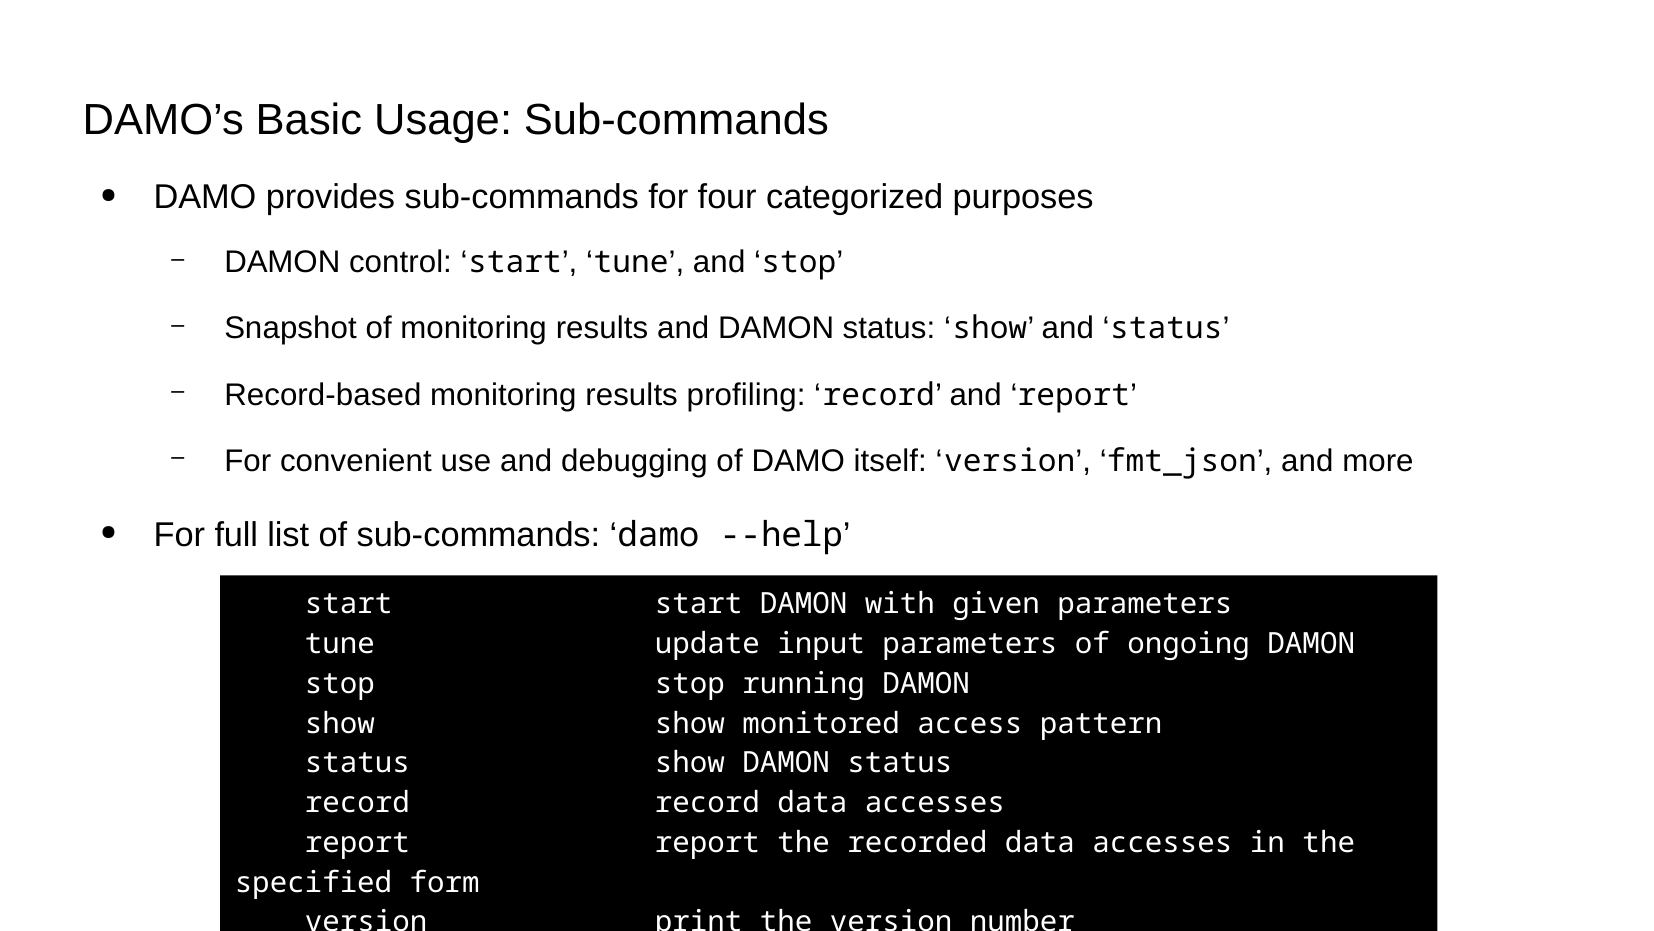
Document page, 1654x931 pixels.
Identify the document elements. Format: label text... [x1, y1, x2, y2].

list DAMO provides sub-commands for four categorized purposes DAMON control: ‘start’, ‘tune’, and ‘stop’ Snapshot of monitoring results and DAMON status: ‘show’ and ‘status’ Record-based monitoring results profiling: ‘record’ and ‘report’ For convenient use and debugging of DAMO itself: ‘version’, ‘fmt_json’, and more For full list of sub-commands: ‘damo --help’ [82, 177, 1571, 833]
title DAMO’s Basic Usage: Sub-commands [82, 81, 1571, 157]
text_box start start DAMON with given parameters tune update input parameters of ongoing DAMON stop stop running DAMON show show monitored access pattern status show DAMON status record record data accesses report report the recorded data accesses in the specified form version print the version number fmt_json convert damo-start cmdline option to DAMON json input [220, 575, 1438, 854]
